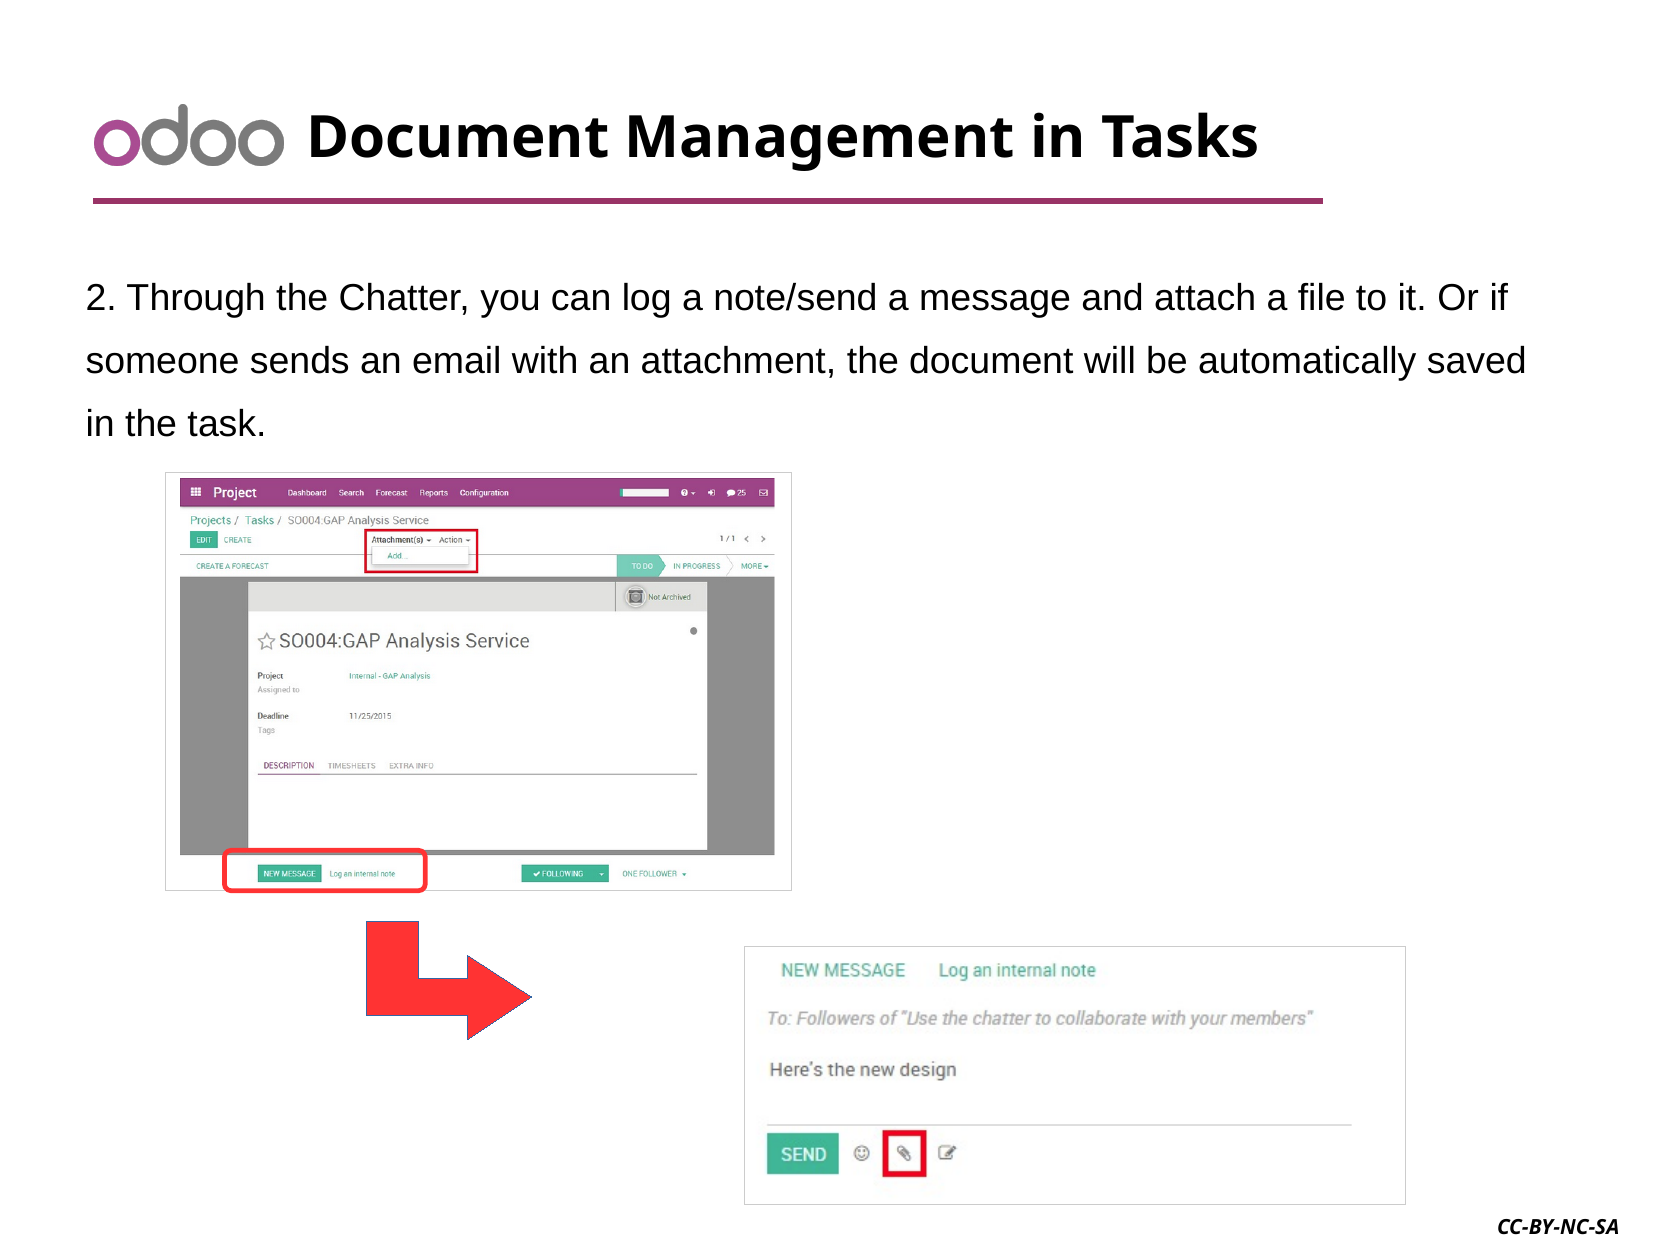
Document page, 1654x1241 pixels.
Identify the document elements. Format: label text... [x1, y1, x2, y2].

picture [744, 946, 1406, 1205]
text_box [224, 850, 426, 891]
picture [94, 104, 284, 166]
text_box CC-BY-NC-SA [1482, 1204, 1654, 1241]
title Document Management in Tasks [306, 31, 1570, 239]
picture [165, 472, 792, 891]
text_box [366, 921, 532, 1040]
text_box 2. Through the Chatter, you can log a note/send a message and attach a file to it. Or if someone sends an email with an attachment, the document will be automatically saved in the task. [70, 248, 1560, 515]
